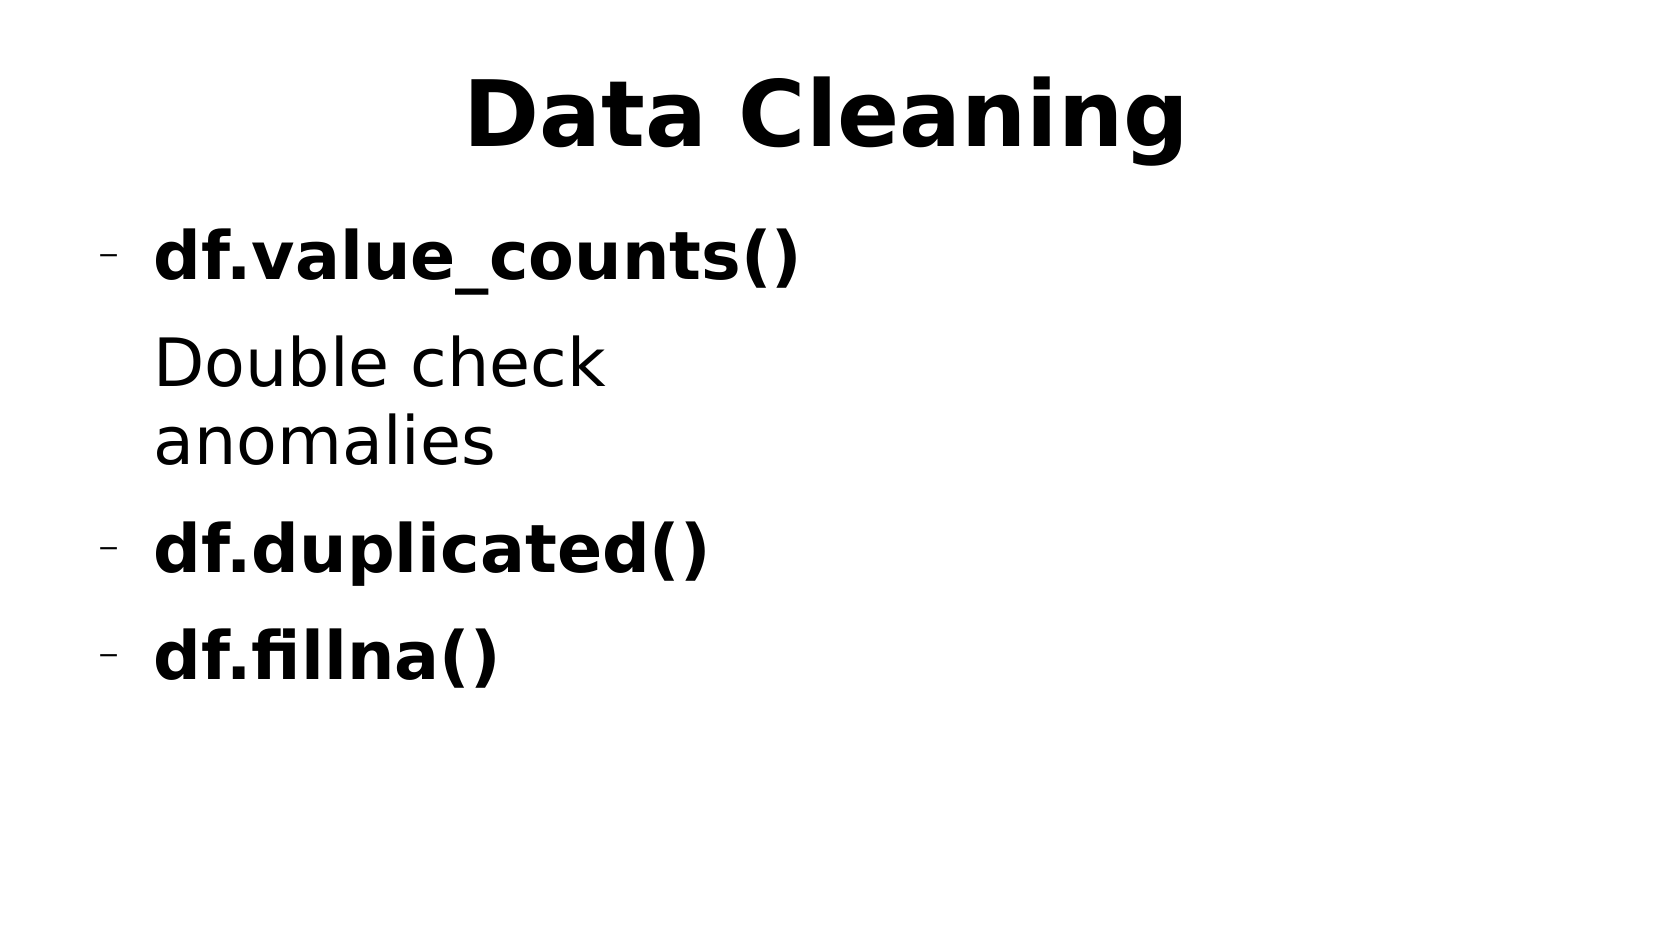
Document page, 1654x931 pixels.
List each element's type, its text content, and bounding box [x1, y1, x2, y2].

list df.value_counts() Double check anomalies df.duplicated() df.fillna() [82, 217, 809, 758]
title Data Cleaning [82, 37, 1571, 193]
